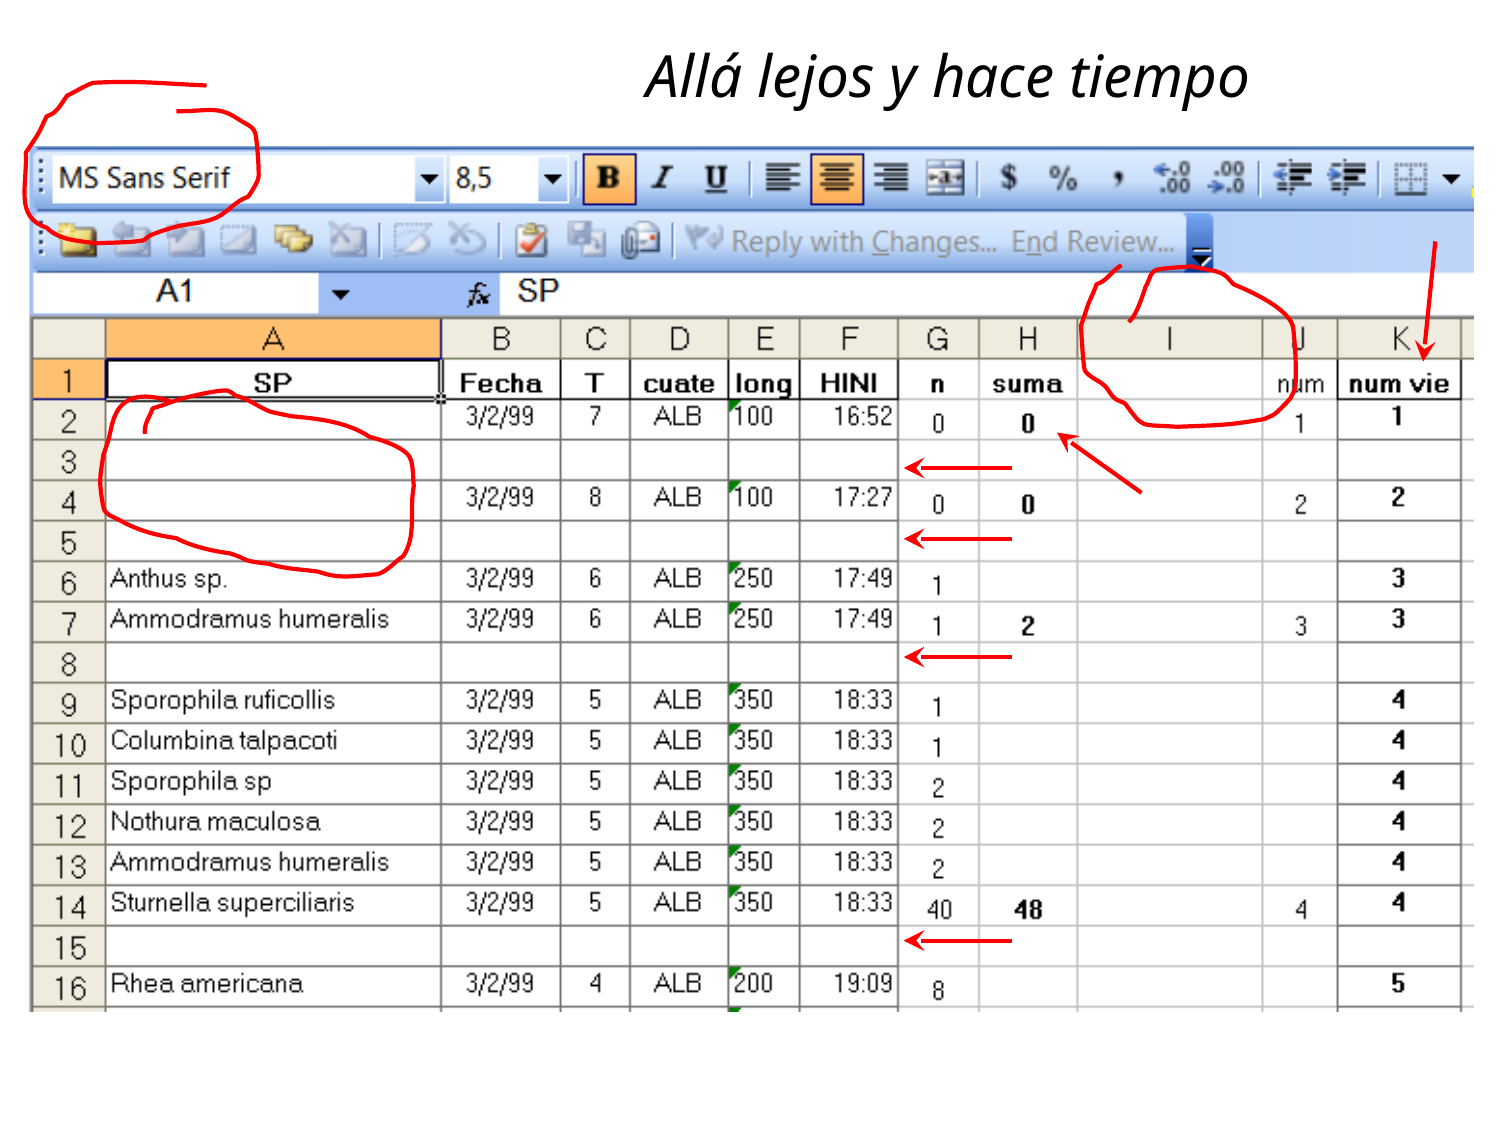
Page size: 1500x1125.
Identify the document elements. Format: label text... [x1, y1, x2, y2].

picture [26, 146, 1474, 1012]
picture [27, 146, 256, 241]
text_box Allá lejos y hace tiempo [631, 31, 1266, 117]
